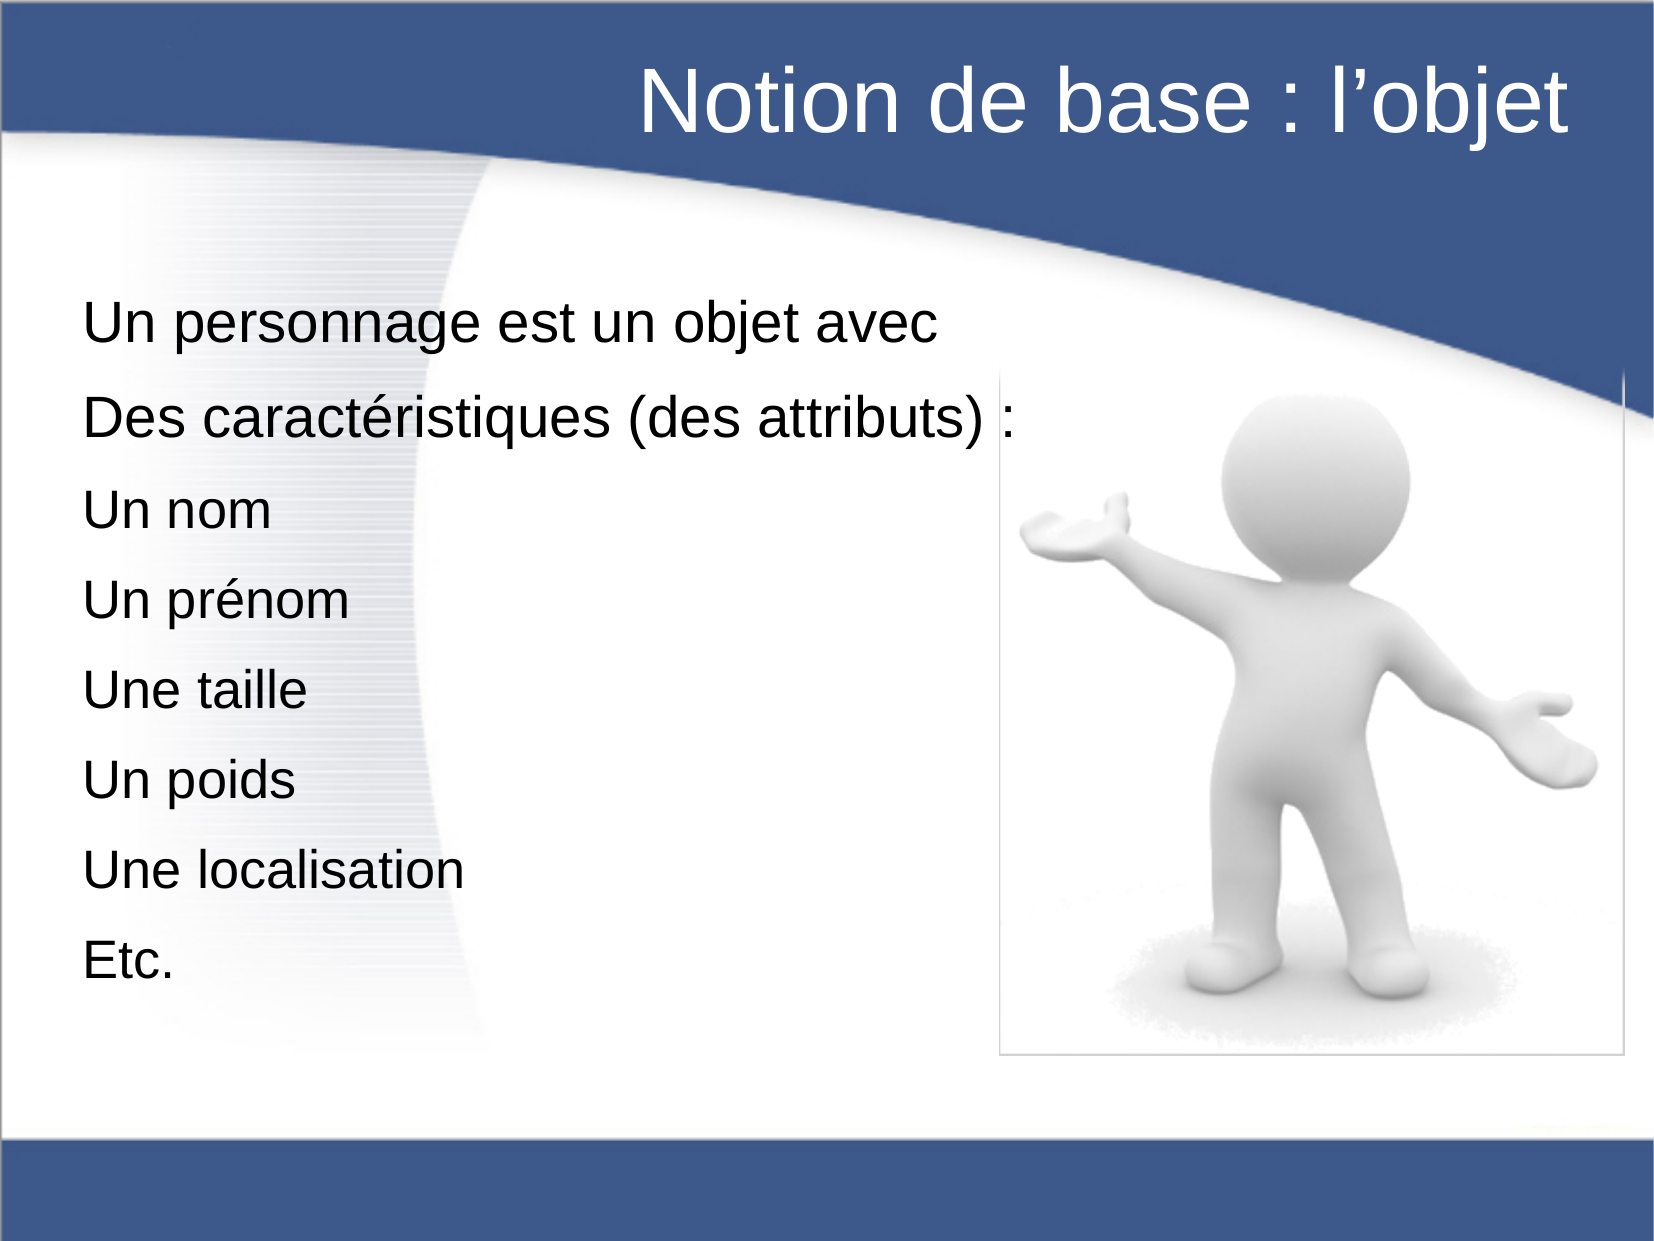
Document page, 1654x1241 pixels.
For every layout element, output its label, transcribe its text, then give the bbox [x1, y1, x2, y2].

picture [0, 0, 1654, 1241]
title Notion de base : l’objet [82, 49, 1571, 257]
list Un personnage est un objet avec Des caractéristiques (des attributs) : Un nom Un prénom Une taille Un poids Une localisation Etc. [82, 290, 1571, 1087]
